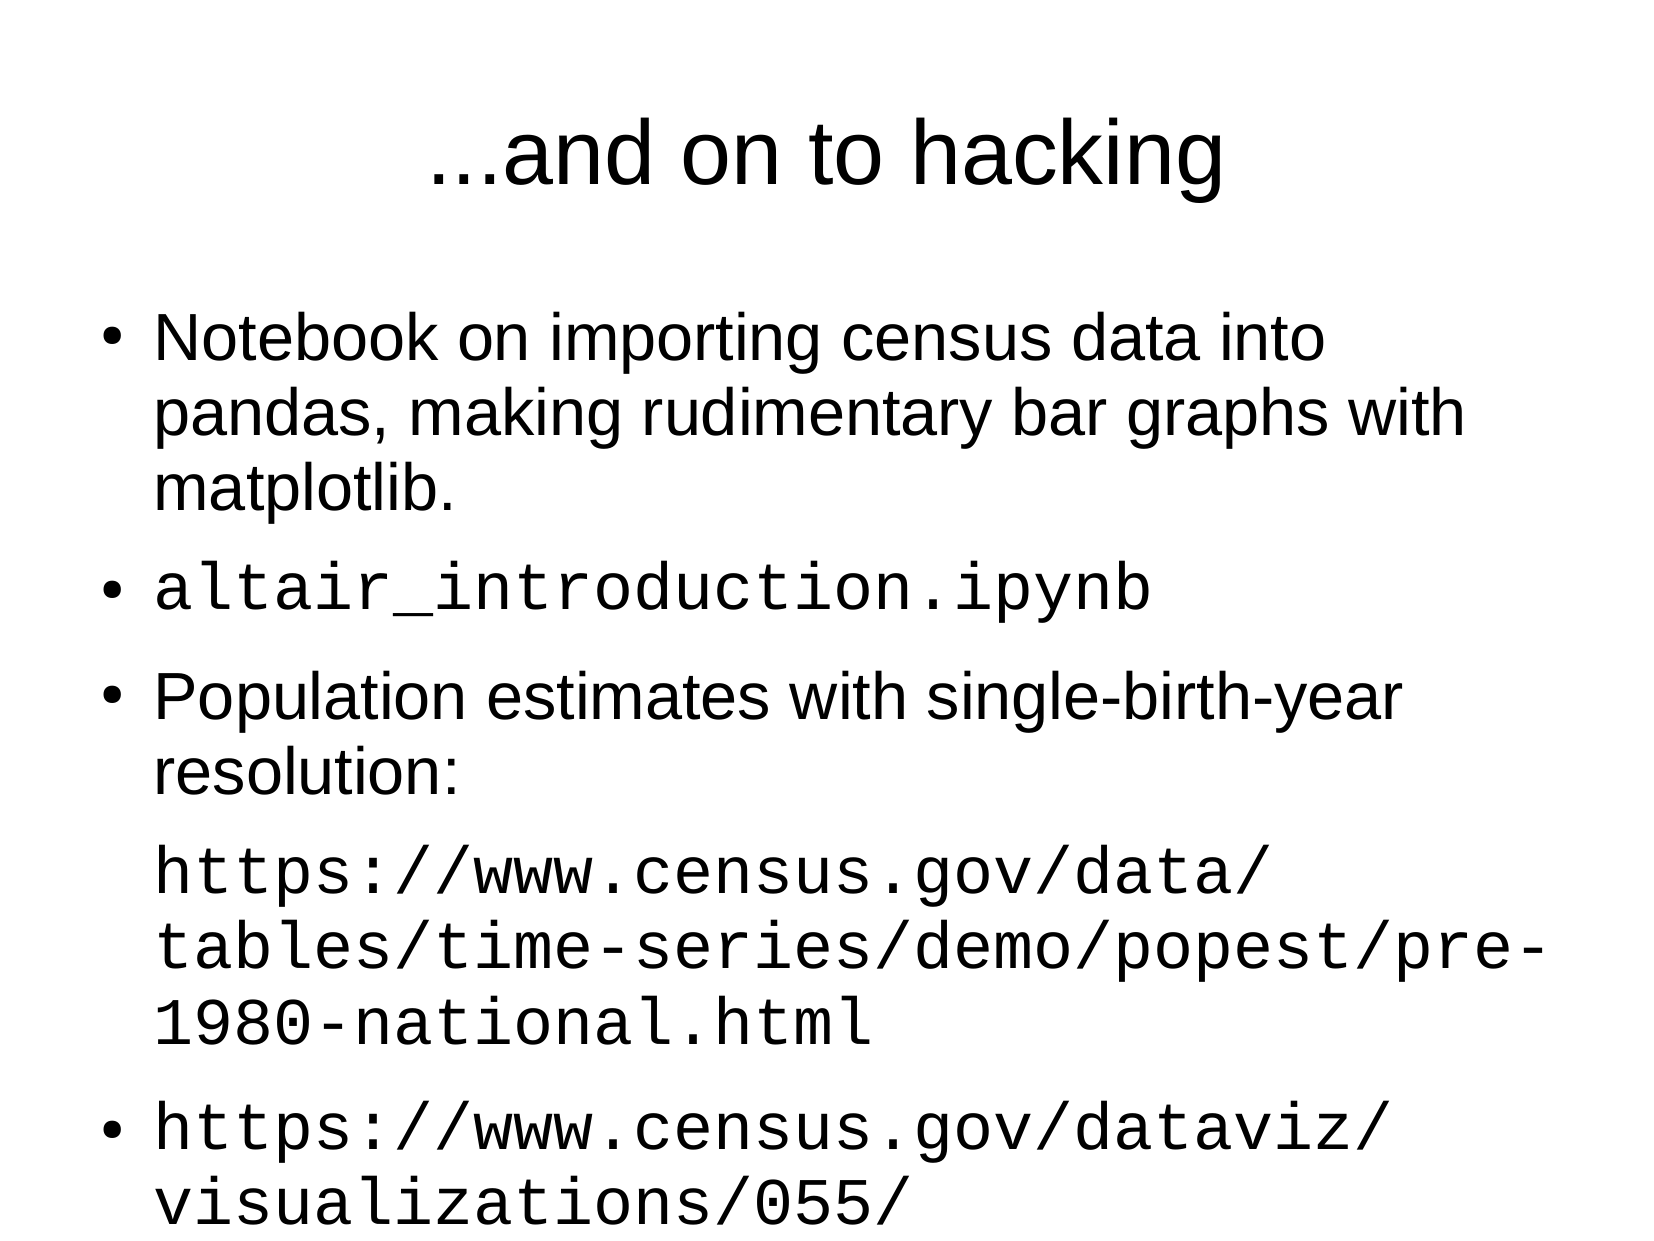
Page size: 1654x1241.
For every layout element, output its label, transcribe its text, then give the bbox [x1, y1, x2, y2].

list Notebook on importing census data into pandas, making rudimentary bar graphs with matplotlib. altair_introduction.ipynb Population estimates with single-birth-year resolution: https://www.census.gov/data/tables/time-series/demo/popest/pre-1980-national.html https://www.census.gov/dataviz/visualizations/055/ [82, 300, 1571, 1241]
title ...and on to hacking [82, 49, 1571, 257]
